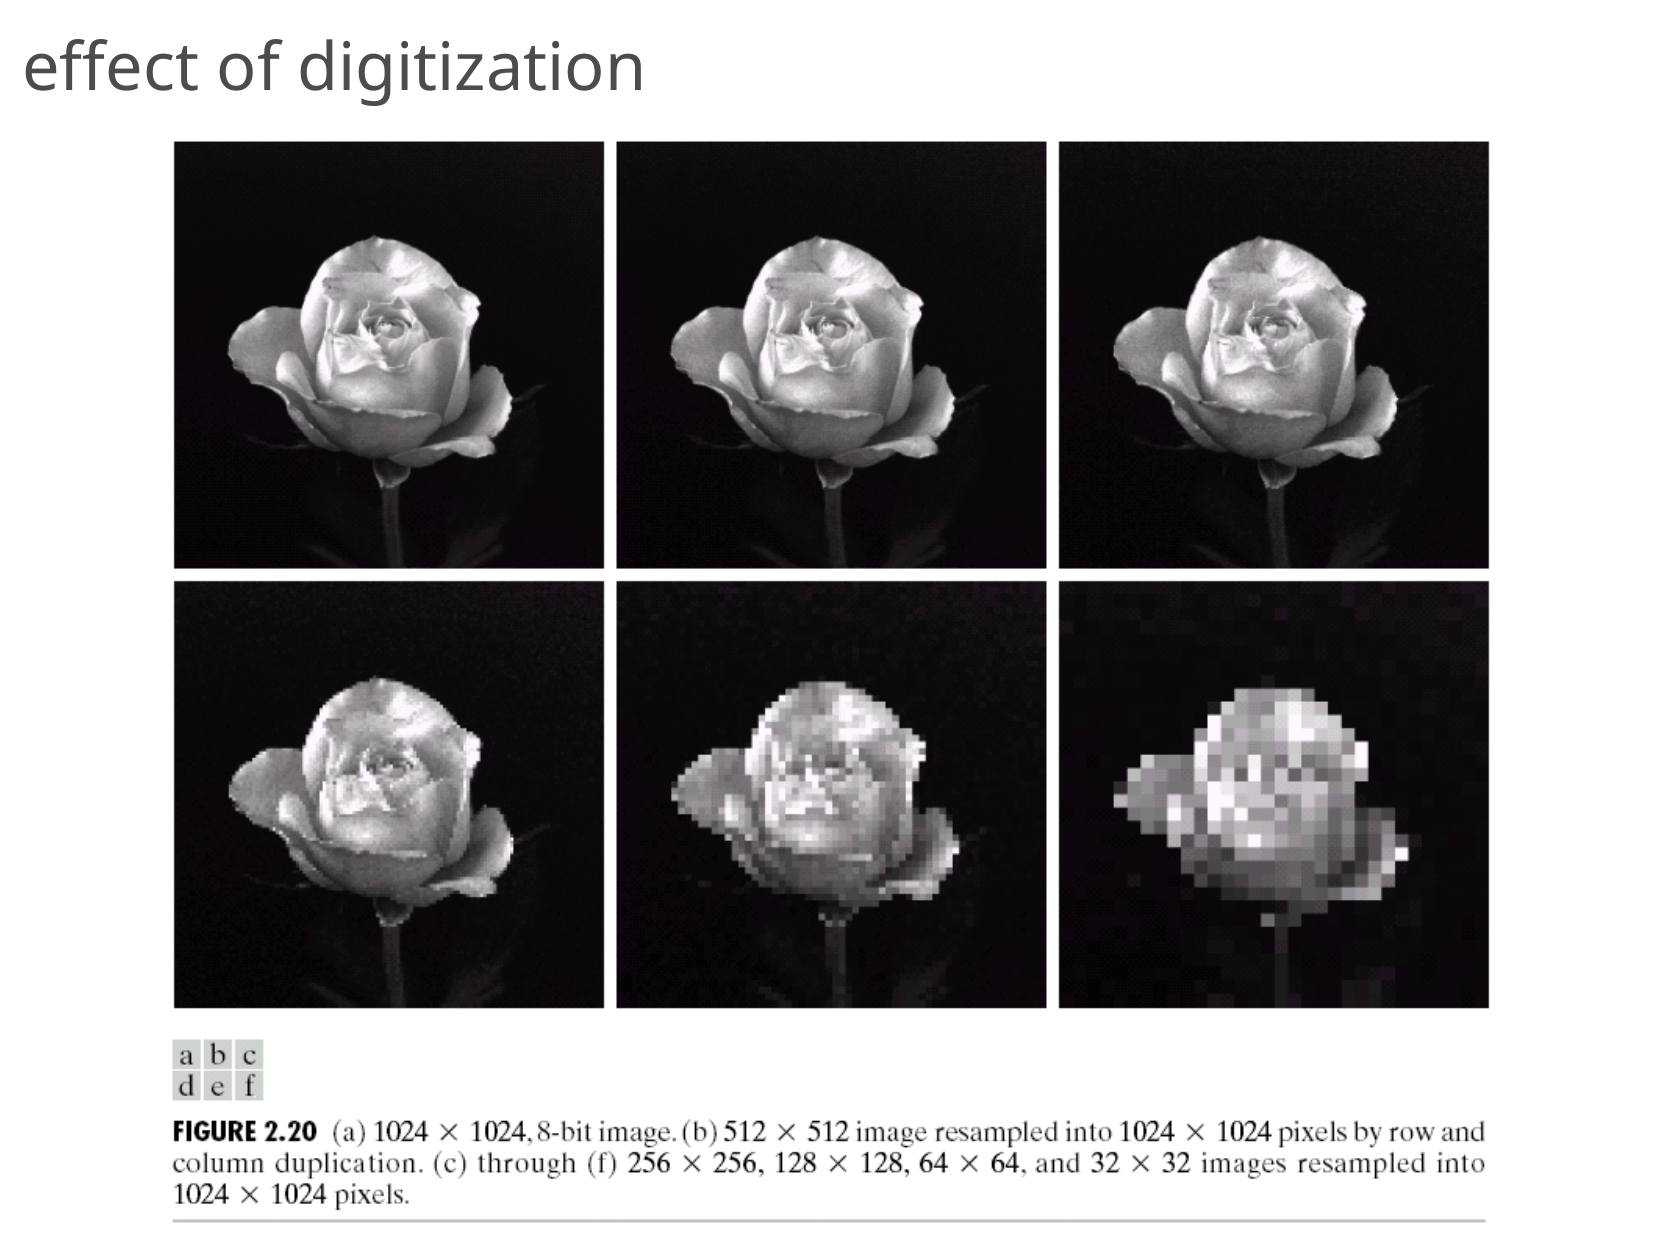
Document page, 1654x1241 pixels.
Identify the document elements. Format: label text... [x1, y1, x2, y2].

title effect of digitization [22, 19, 1654, 213]
picture [165, 134, 1497, 1229]
